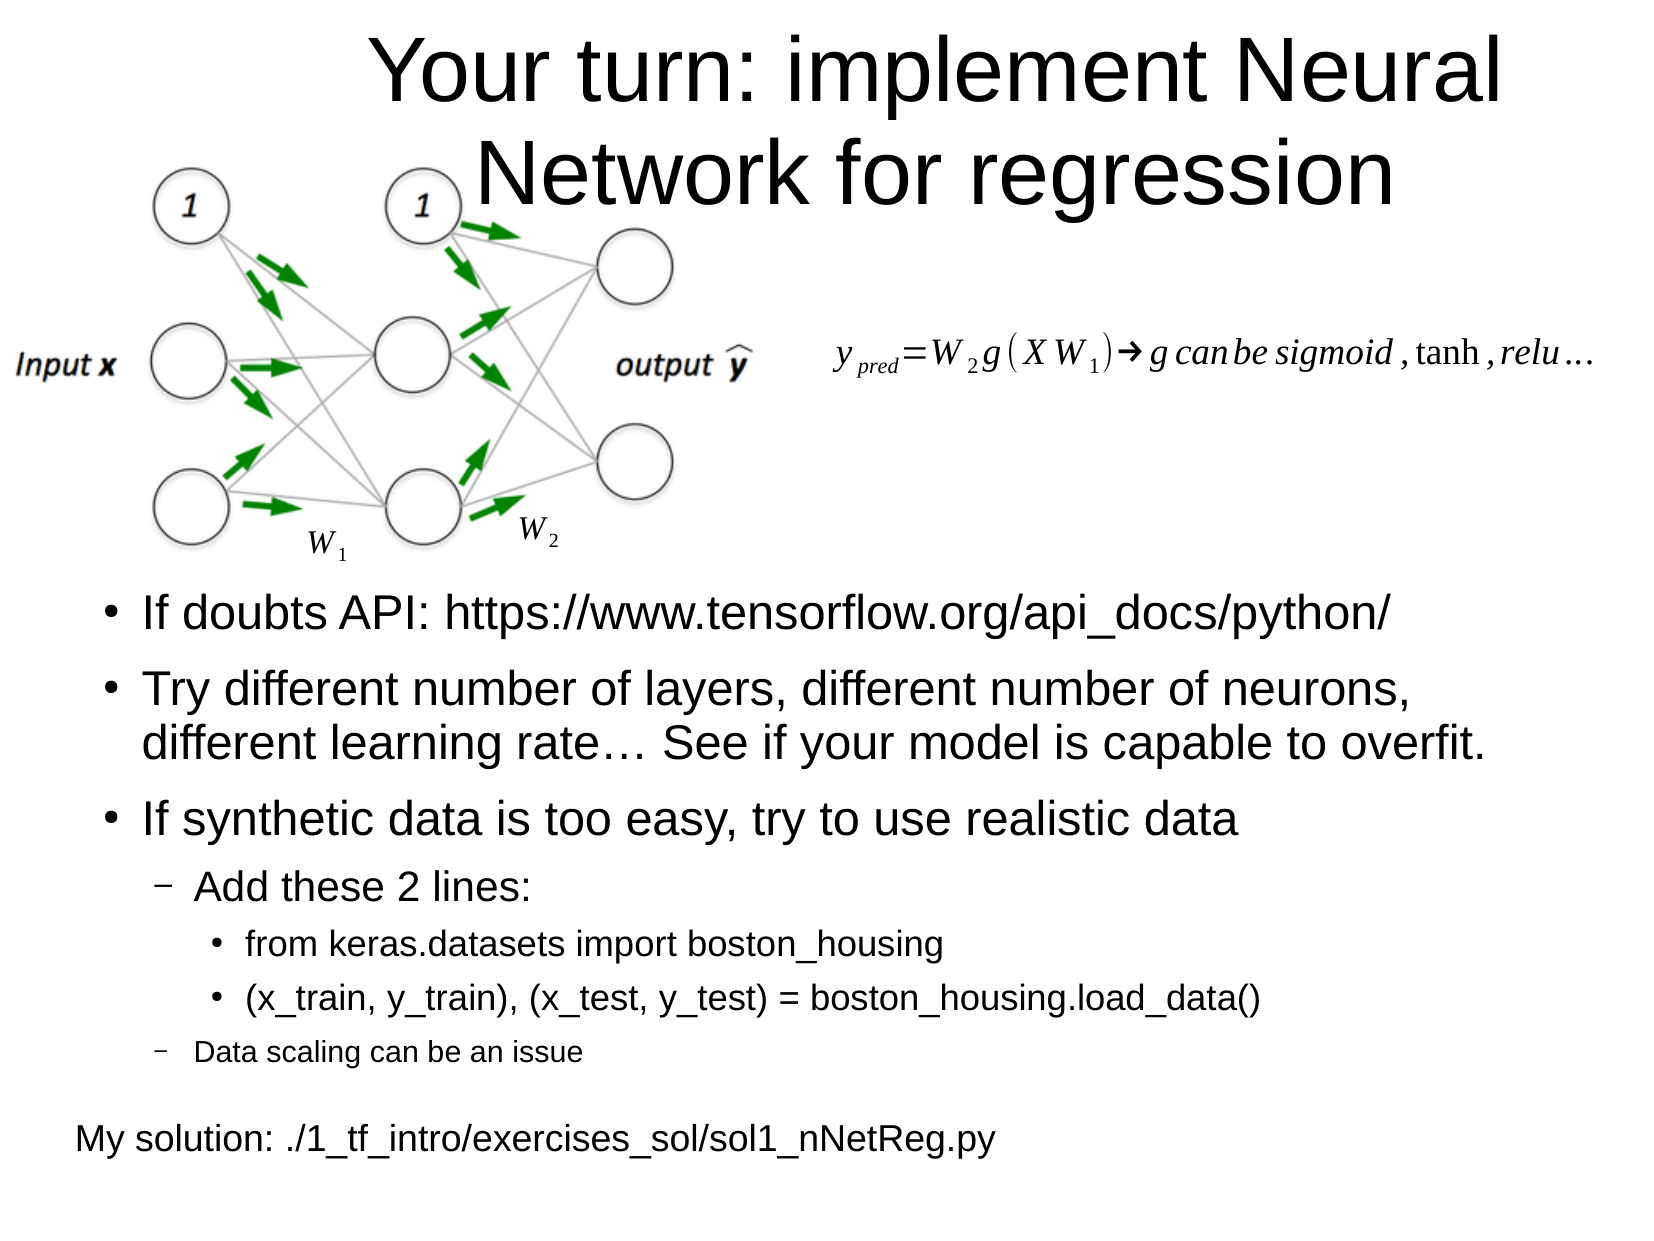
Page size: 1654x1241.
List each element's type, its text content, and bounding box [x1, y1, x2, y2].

chart [825, 330, 1602, 378]
title Your turn: implement Neural Network for regression [191, 17, 1654, 226]
chart [300, 523, 354, 566]
list If doubts API: https://www.tensorflow.org/api_docs/python/ Try different number of layers, different number of neurons, different learning rate… See if your model is capable to overfit. If synthetic data is too easy, try to use realistic data Add these 2 lines: from keras.datasets import boston_housing (x_train, y_train), (x_test, y_test) = boston_housing.load_data() Data scaling can be an issue [90, 585, 1501, 1081]
picture [7, 149, 766, 577]
chart [511, 510, 566, 552]
text_box My solution: ./1_tf_intro/exercises_sol/sol1_nNetReg.py [60, 1110, 1216, 1216]
